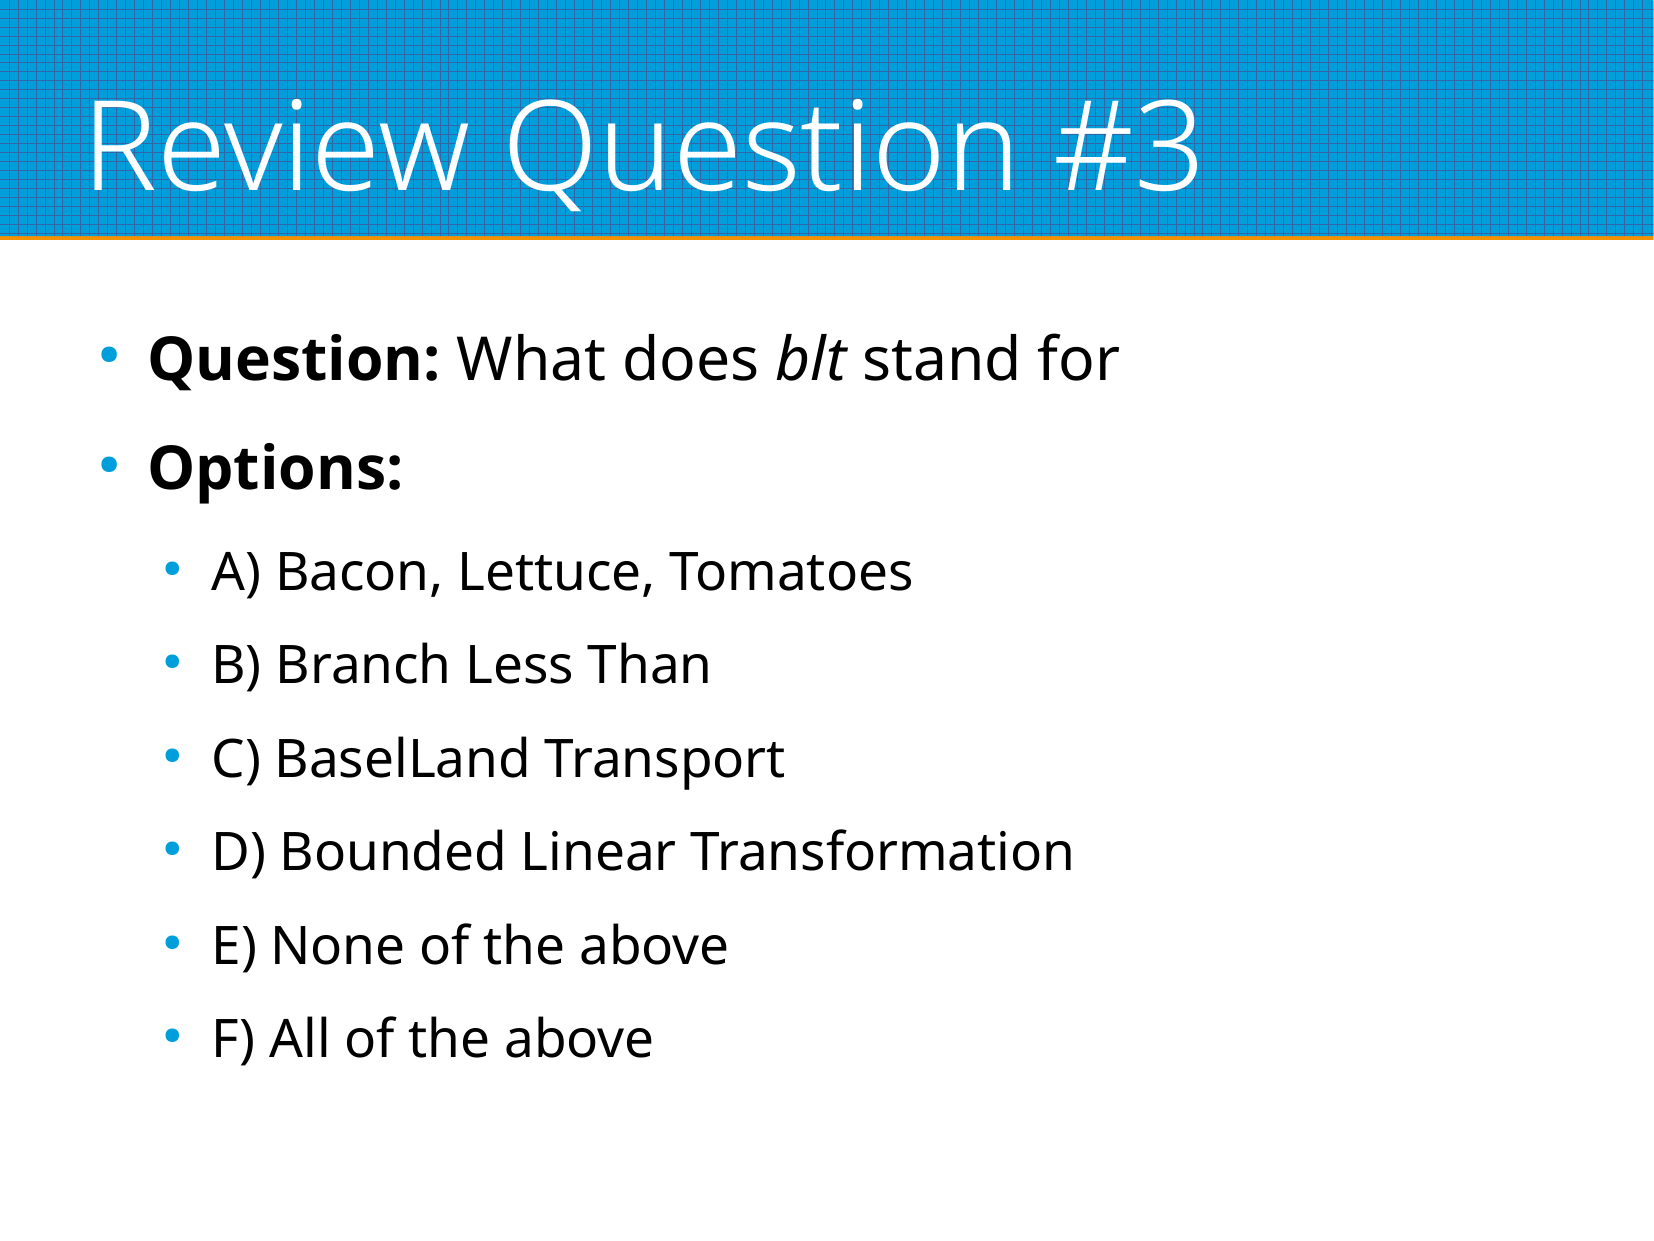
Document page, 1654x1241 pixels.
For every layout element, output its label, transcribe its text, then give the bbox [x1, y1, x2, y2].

title Review Question #3 [82, 19, 1571, 227]
list Question: What does blt stand for Options: A) Bacon, Lettuce, Tomatoes B) Branch Less Than C) BaselLand Transport D) Bounded Linear Transformation E) None of the above F) All of the above [82, 314, 1563, 1081]
